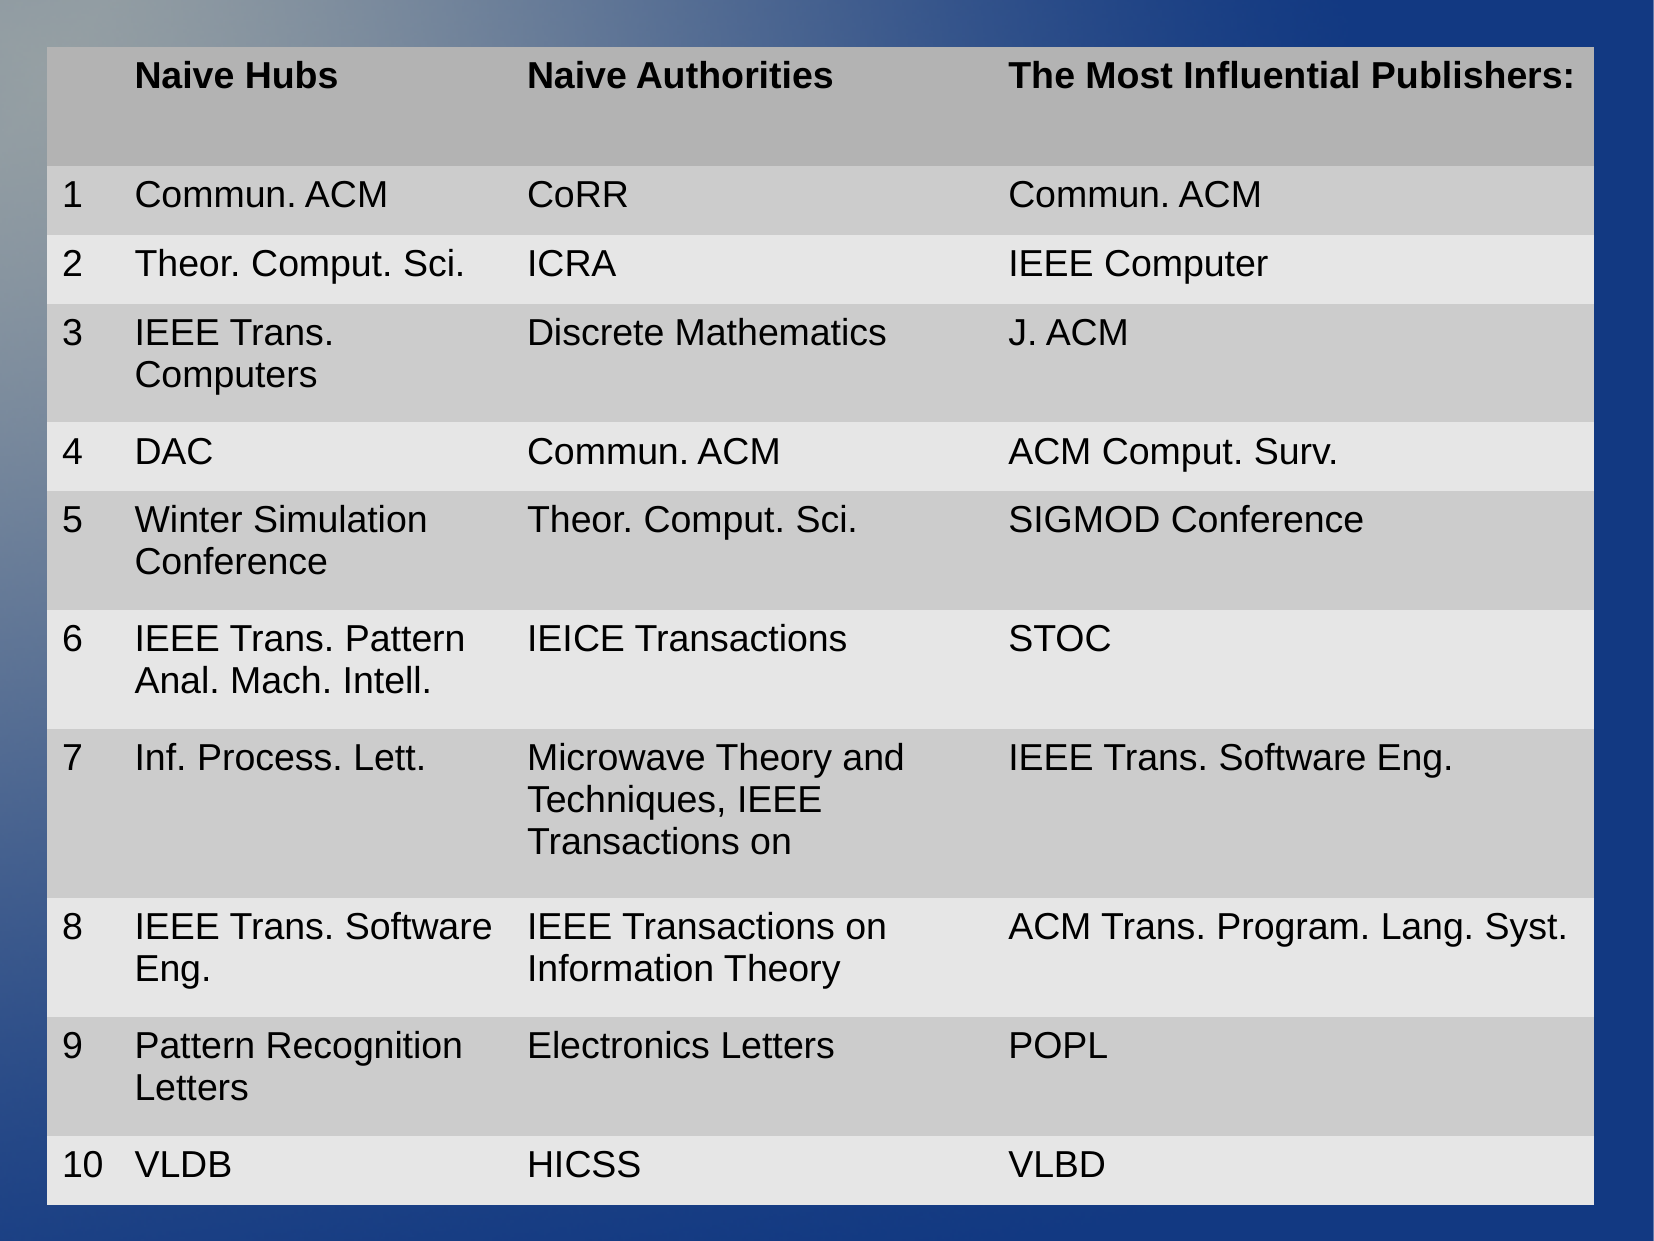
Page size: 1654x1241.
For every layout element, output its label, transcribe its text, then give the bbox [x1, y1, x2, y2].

table_cell Theor. Comput. Sci. [120, 235, 512, 304]
table_cell POPL [994, 1017, 1594, 1136]
table_cell 10 [47, 1136, 120, 1205]
table_header Naive Authorities [512, 47, 994, 166]
table_cell ACM Comput. Surv. [994, 422, 1594, 491]
table_cell ICRA [512, 235, 994, 304]
table_cell DAC [120, 422, 512, 491]
table_cell HICSS [512, 1136, 994, 1205]
table_cell STOC [994, 610, 1594, 729]
table_cell Theor. Comput. Sci. [512, 491, 994, 610]
table_cell 2 [47, 235, 120, 304]
table_cell Microwave Theory and Techniques, IEEE Transactions on [512, 729, 994, 898]
table_cell J. ACM [994, 304, 1594, 422]
table_cell IEEE Computer [994, 235, 1594, 304]
table_cell Commun. ACM [512, 422, 994, 491]
table_cell Discrete Mathematics [512, 304, 994, 422]
table_header The Most Influential Publishers: [994, 47, 1594, 166]
table_cell 8 [47, 898, 120, 1017]
table_cell CoRR [512, 166, 994, 235]
table_cell IEEE Trans. Software Eng. [994, 729, 1594, 898]
table_cell ACM Trans. Program. Lang. Syst. [994, 898, 1594, 1017]
table_cell SIGMOD Conference [994, 491, 1594, 610]
table_cell IEEE Trans. Software Eng. [120, 898, 512, 1017]
table_cell Pattern Recognition Letters [120, 1017, 512, 1136]
table_cell 5 [47, 491, 120, 610]
table_cell 3 [47, 304, 120, 422]
table_cell IEEE Trans. Pattern Anal. Mach. Intell. [120, 610, 512, 729]
table_header Naive Hubs [120, 47, 512, 166]
table_cell 1 [47, 166, 120, 235]
table_cell Commun. ACM [994, 166, 1594, 235]
table_cell 9 [47, 1017, 120, 1136]
table_cell IEEE Transactions on Information Theory [512, 898, 994, 1017]
table_cell VLDB [120, 1136, 512, 1205]
table_cell IEEE Trans. Computers [120, 304, 512, 422]
table_cell VLBD [994, 1136, 1594, 1205]
table_cell 7 [47, 729, 120, 898]
table_cell Inf. Process. Lett. [120, 729, 512, 898]
table_cell 6 [47, 610, 120, 729]
table_cell 4 [47, 422, 120, 491]
table_cell Commun. ACM [120, 166, 512, 235]
table_cell Winter Simulation Conference [120, 491, 512, 610]
table_header [47, 47, 120, 166]
table_cell Electronics Letters [512, 1017, 994, 1136]
picture [0, 0, 1654, 1241]
table_cell IEICE Transactions [512, 610, 994, 729]
